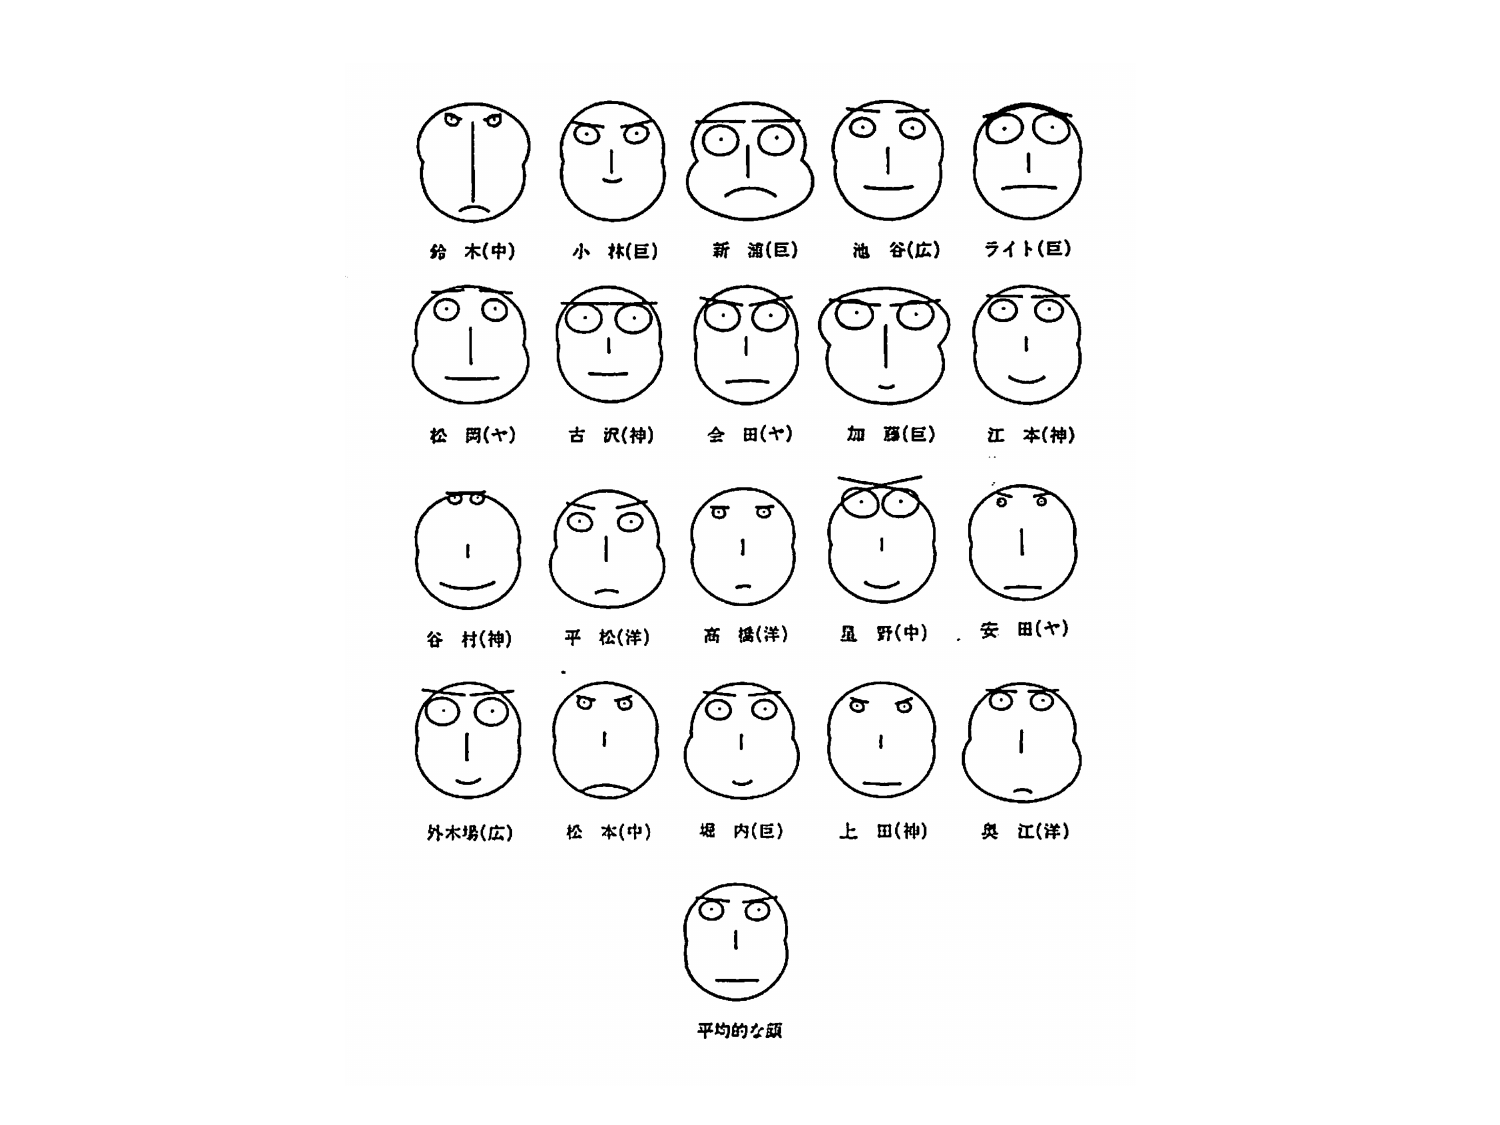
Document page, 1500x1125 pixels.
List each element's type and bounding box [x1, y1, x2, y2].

picture [345, 63, 1136, 1086]
